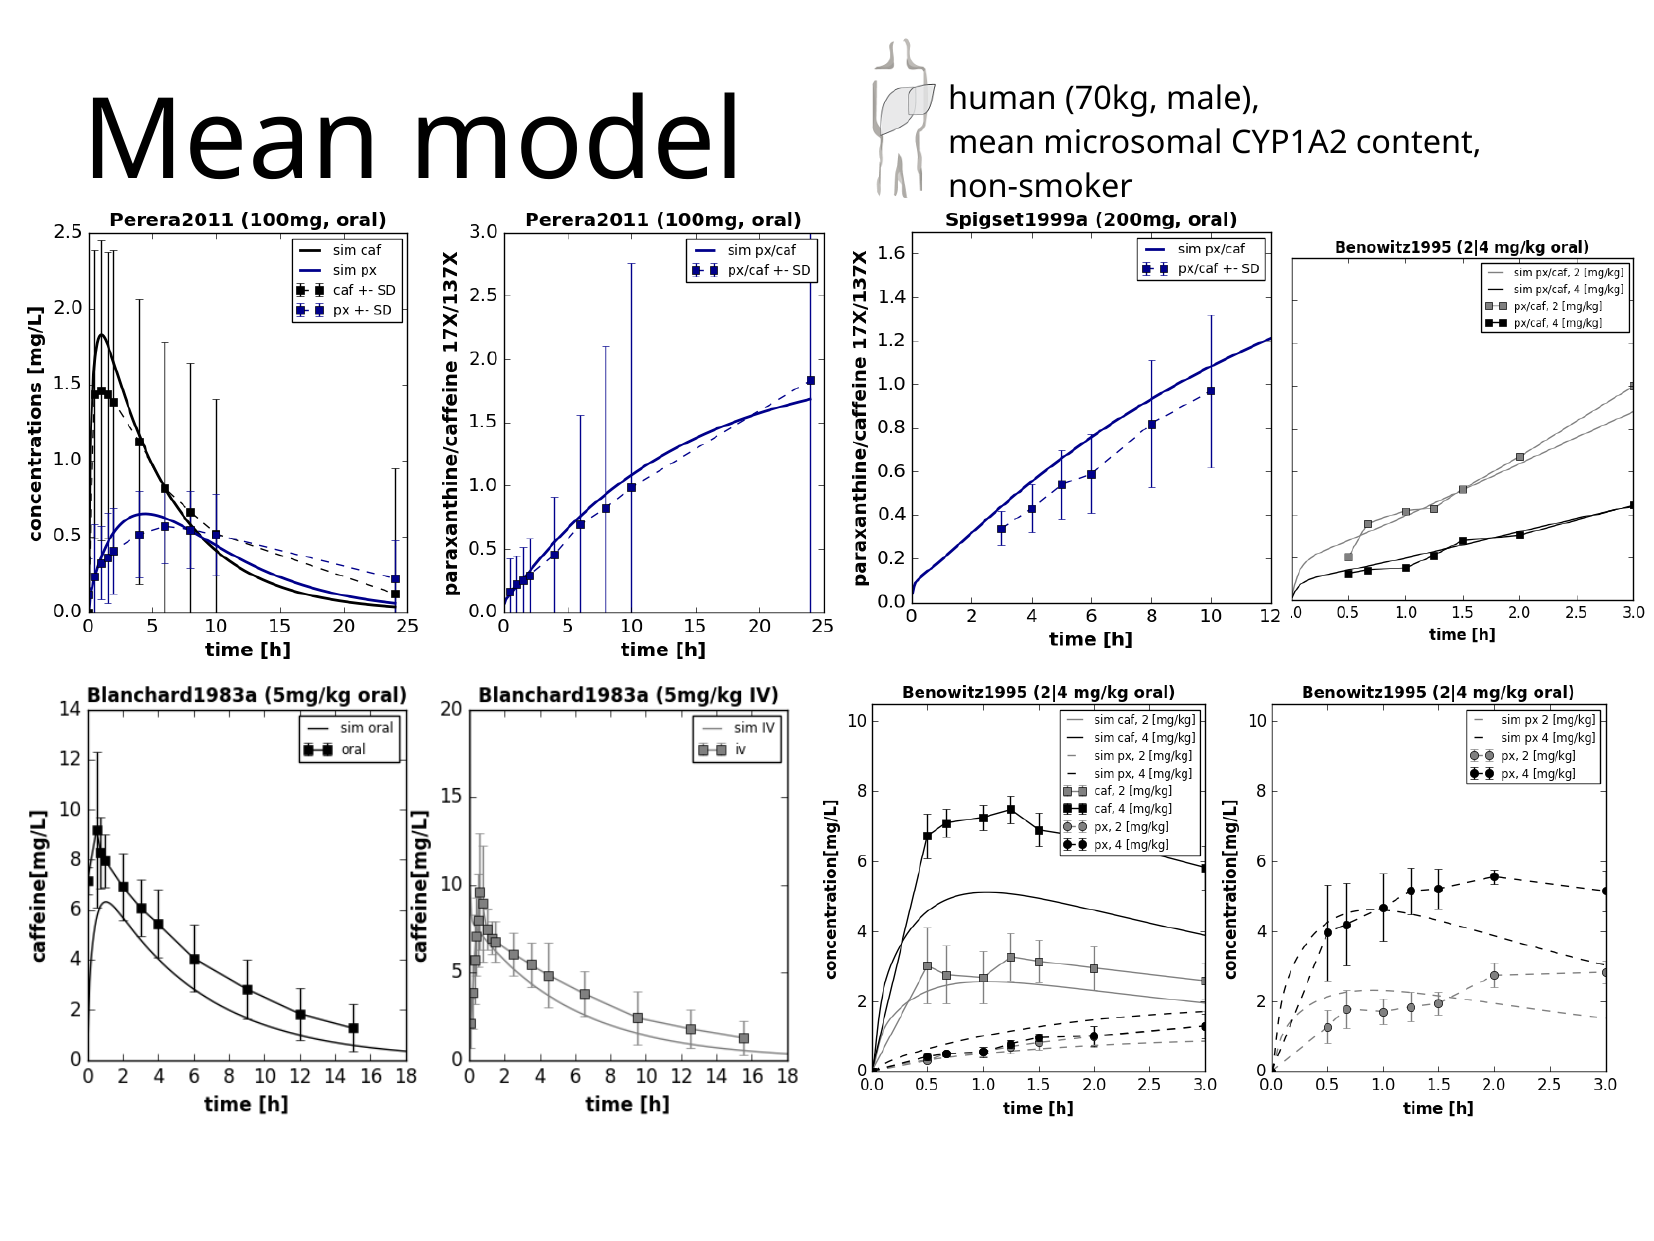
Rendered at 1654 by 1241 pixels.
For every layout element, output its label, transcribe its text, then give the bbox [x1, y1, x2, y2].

list human (70kg, male), mean microsomal CYP1A2 content, non-smoker [948, 74, 1483, 210]
title Mean model [82, 31, 1571, 231]
picture [867, 32, 937, 198]
picture [813, 675, 1626, 1126]
picture [18, 202, 1653, 669]
picture [18, 675, 810, 1126]
